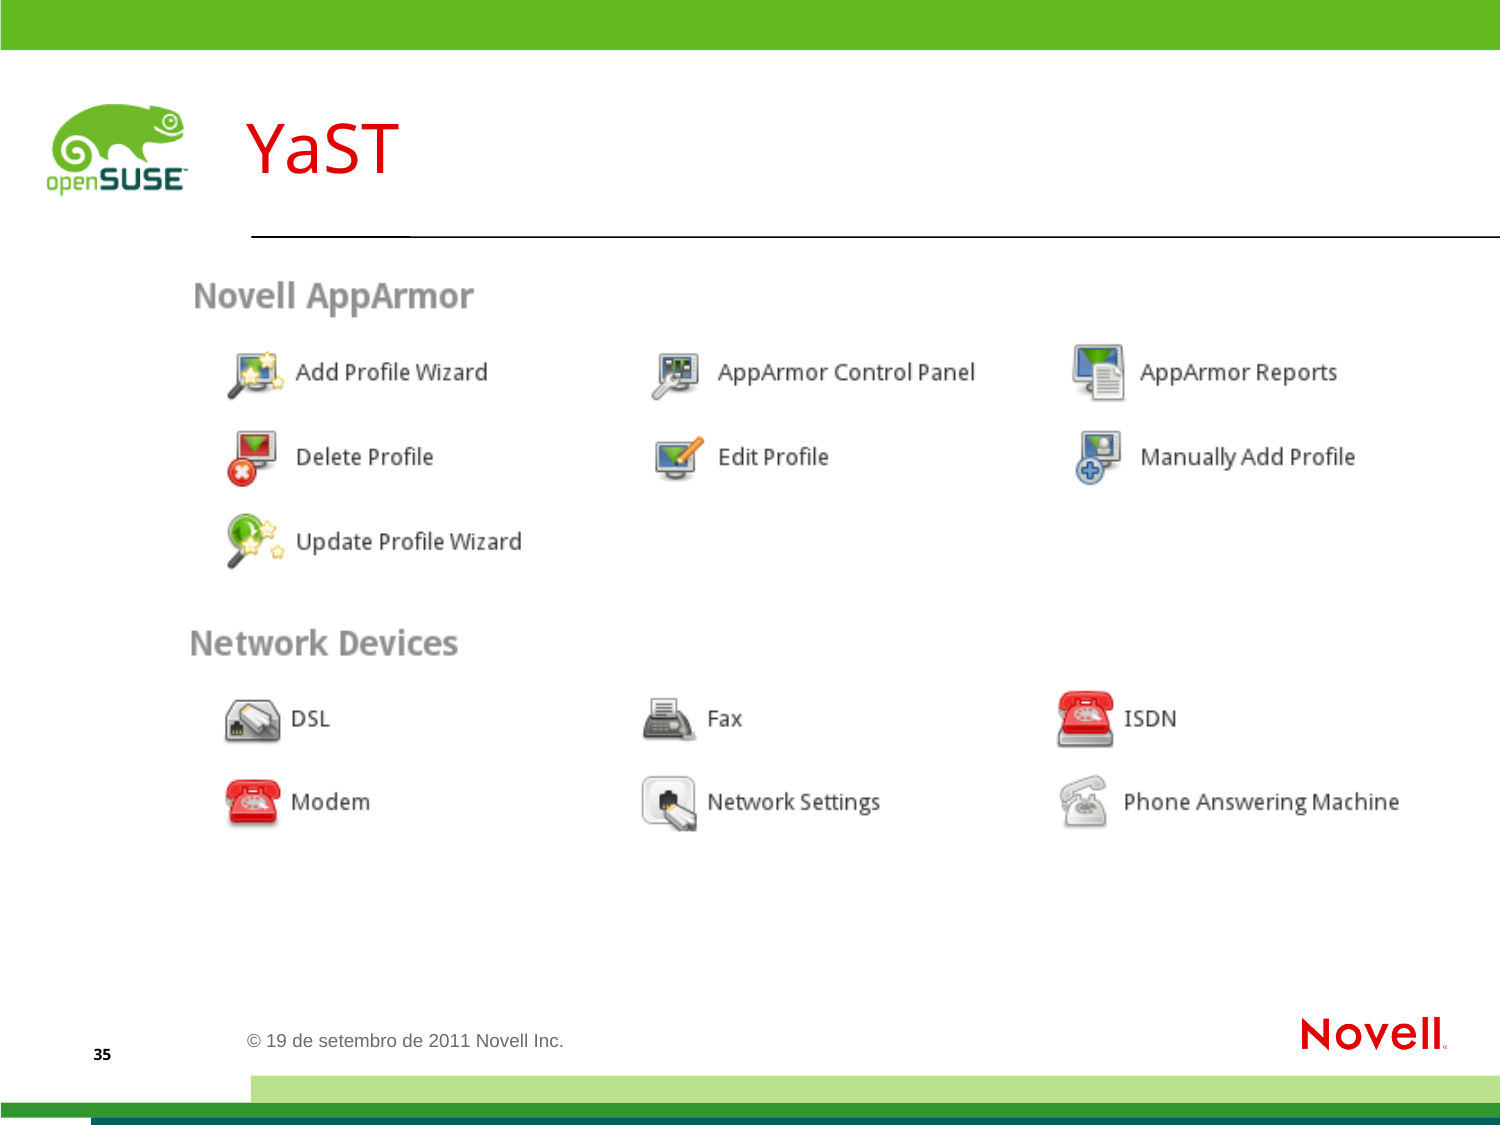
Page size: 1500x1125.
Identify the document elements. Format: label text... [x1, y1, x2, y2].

title YaST [246, 68, 1409, 231]
picture [47, 104, 188, 197]
picture [185, 608, 1413, 844]
picture [185, 269, 1468, 588]
picture [1295, 1011, 1453, 1056]
